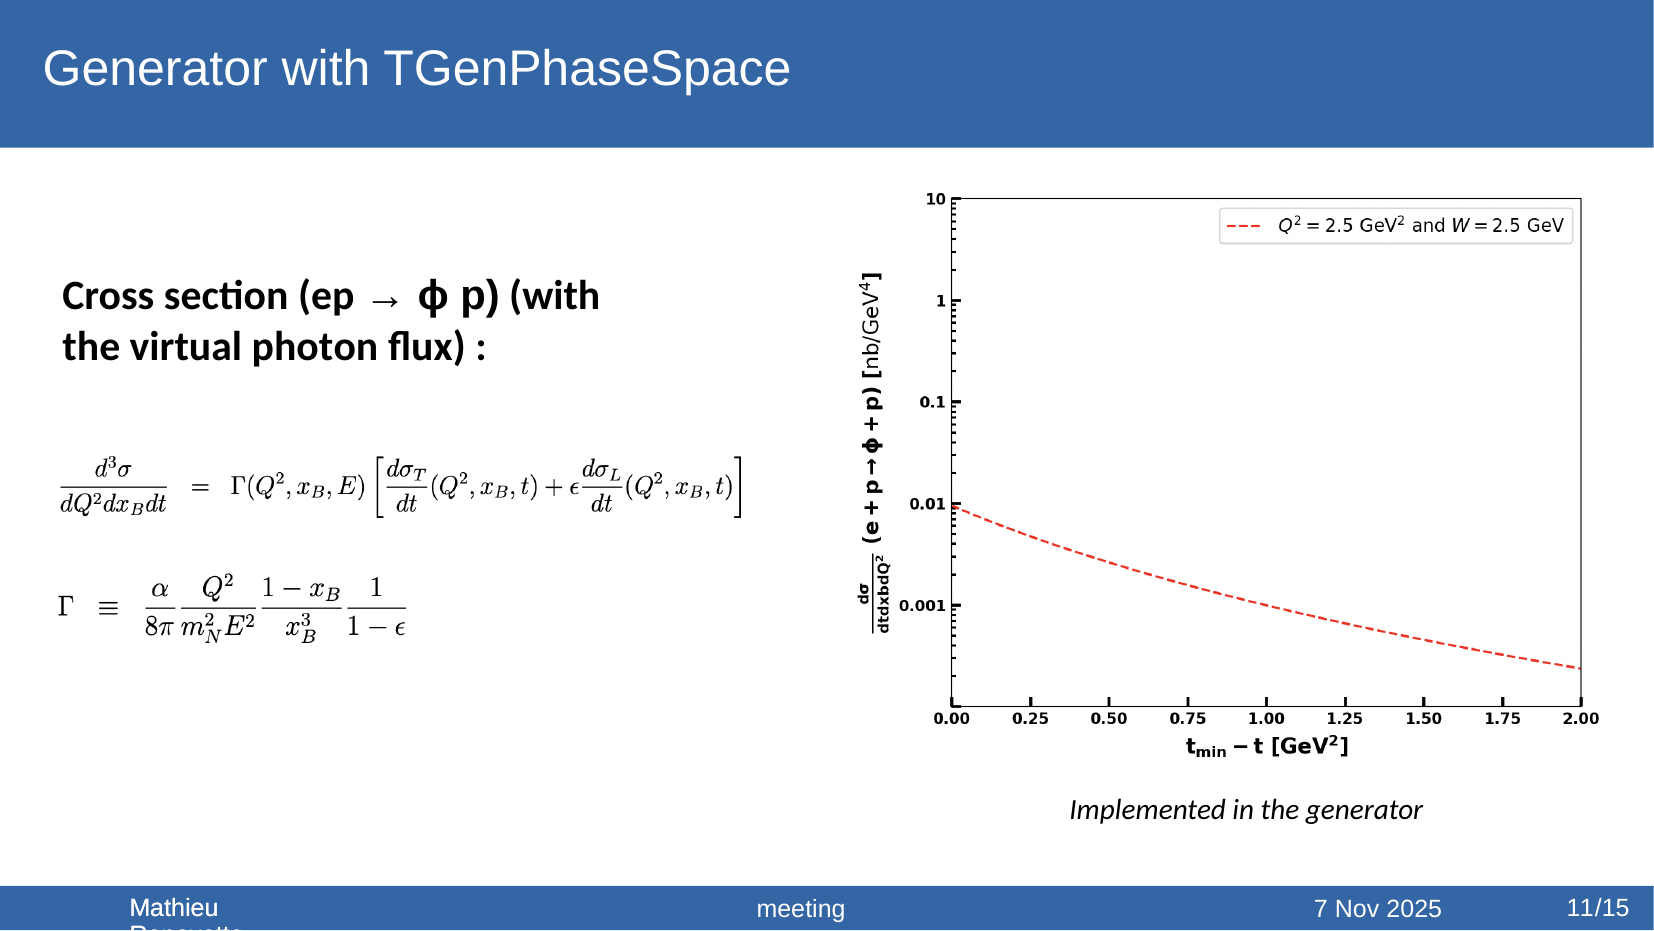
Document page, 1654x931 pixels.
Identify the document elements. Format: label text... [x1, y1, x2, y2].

text_box 7 Nov 2025 [1299, 887, 1536, 931]
picture [27, 568, 410, 657]
text_box Cross section (ep → ɸ p) (with the virtual photon flux) : [47, 260, 657, 377]
text_box Mathieu Ronayette [114, 885, 355, 929]
text_box meeting [734, 887, 953, 931]
text_box Implemented in the generator [1054, 783, 1455, 834]
text_box Generator with TGenPhaseSpace [27, 32, 886, 106]
text_box 11/15 [1551, 885, 1654, 930]
picture [47, 443, 749, 531]
text_box [0, 885, 131, 931]
text_box [0, 0, 1654, 148]
picture [836, 182, 1607, 783]
text_box [226, 885, 1654, 931]
